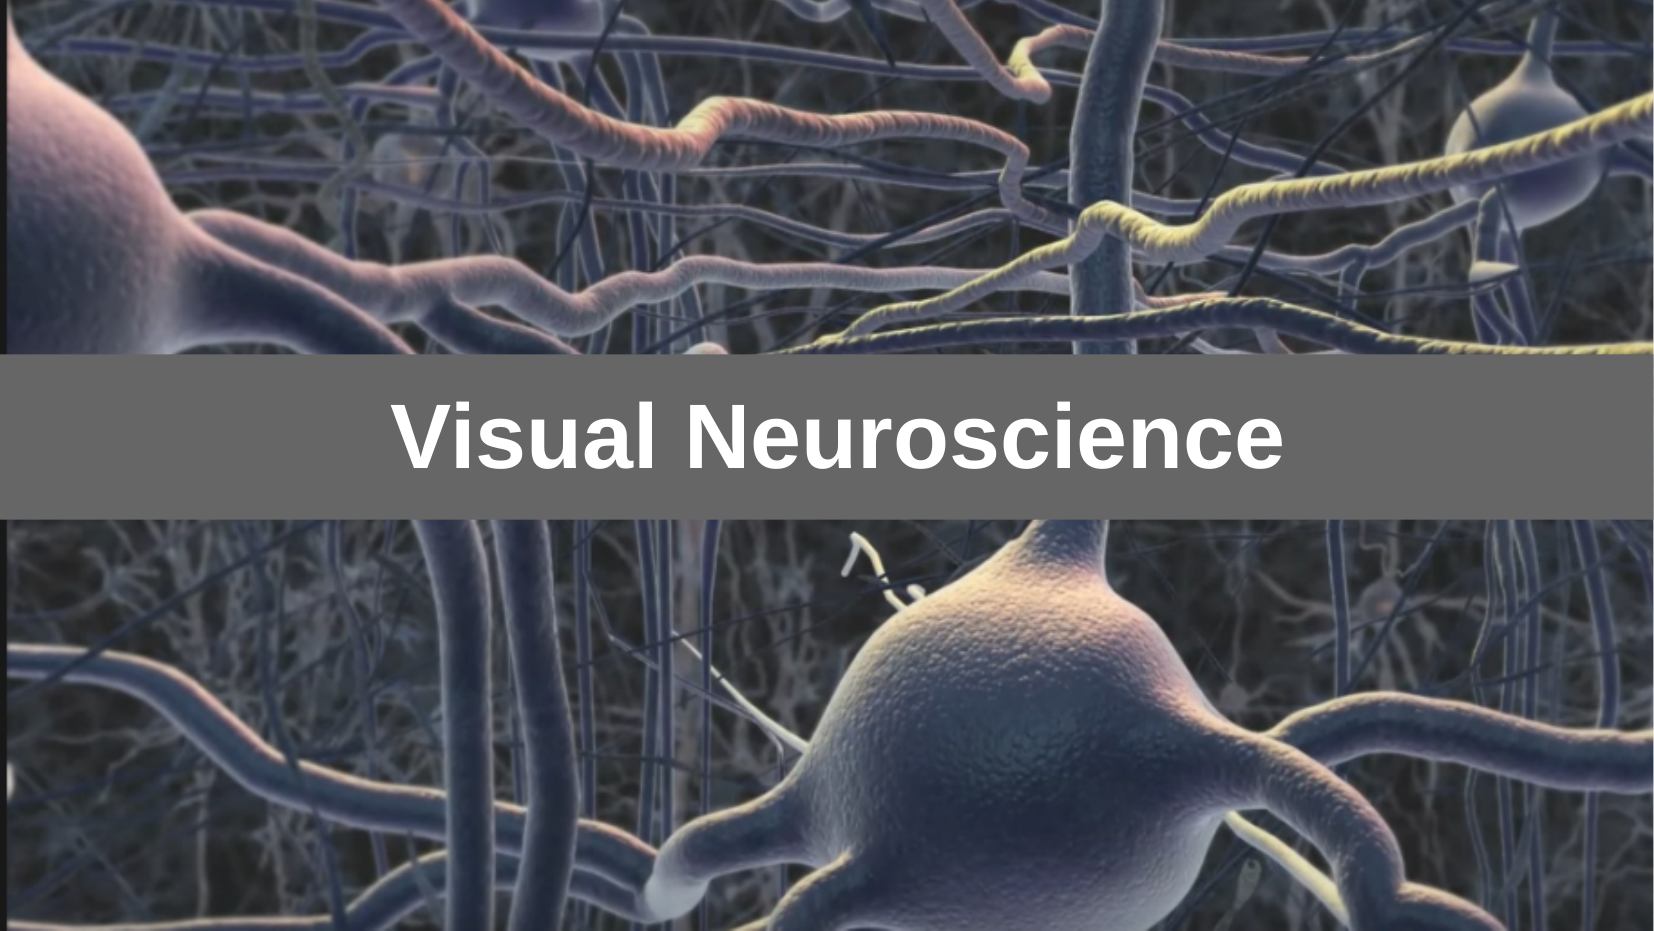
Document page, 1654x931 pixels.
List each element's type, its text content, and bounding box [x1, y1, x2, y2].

title Visual Neuroscience [0, 354, 1654, 520]
picture [0, 520, 1654, 931]
picture [0, 0, 1654, 354]
